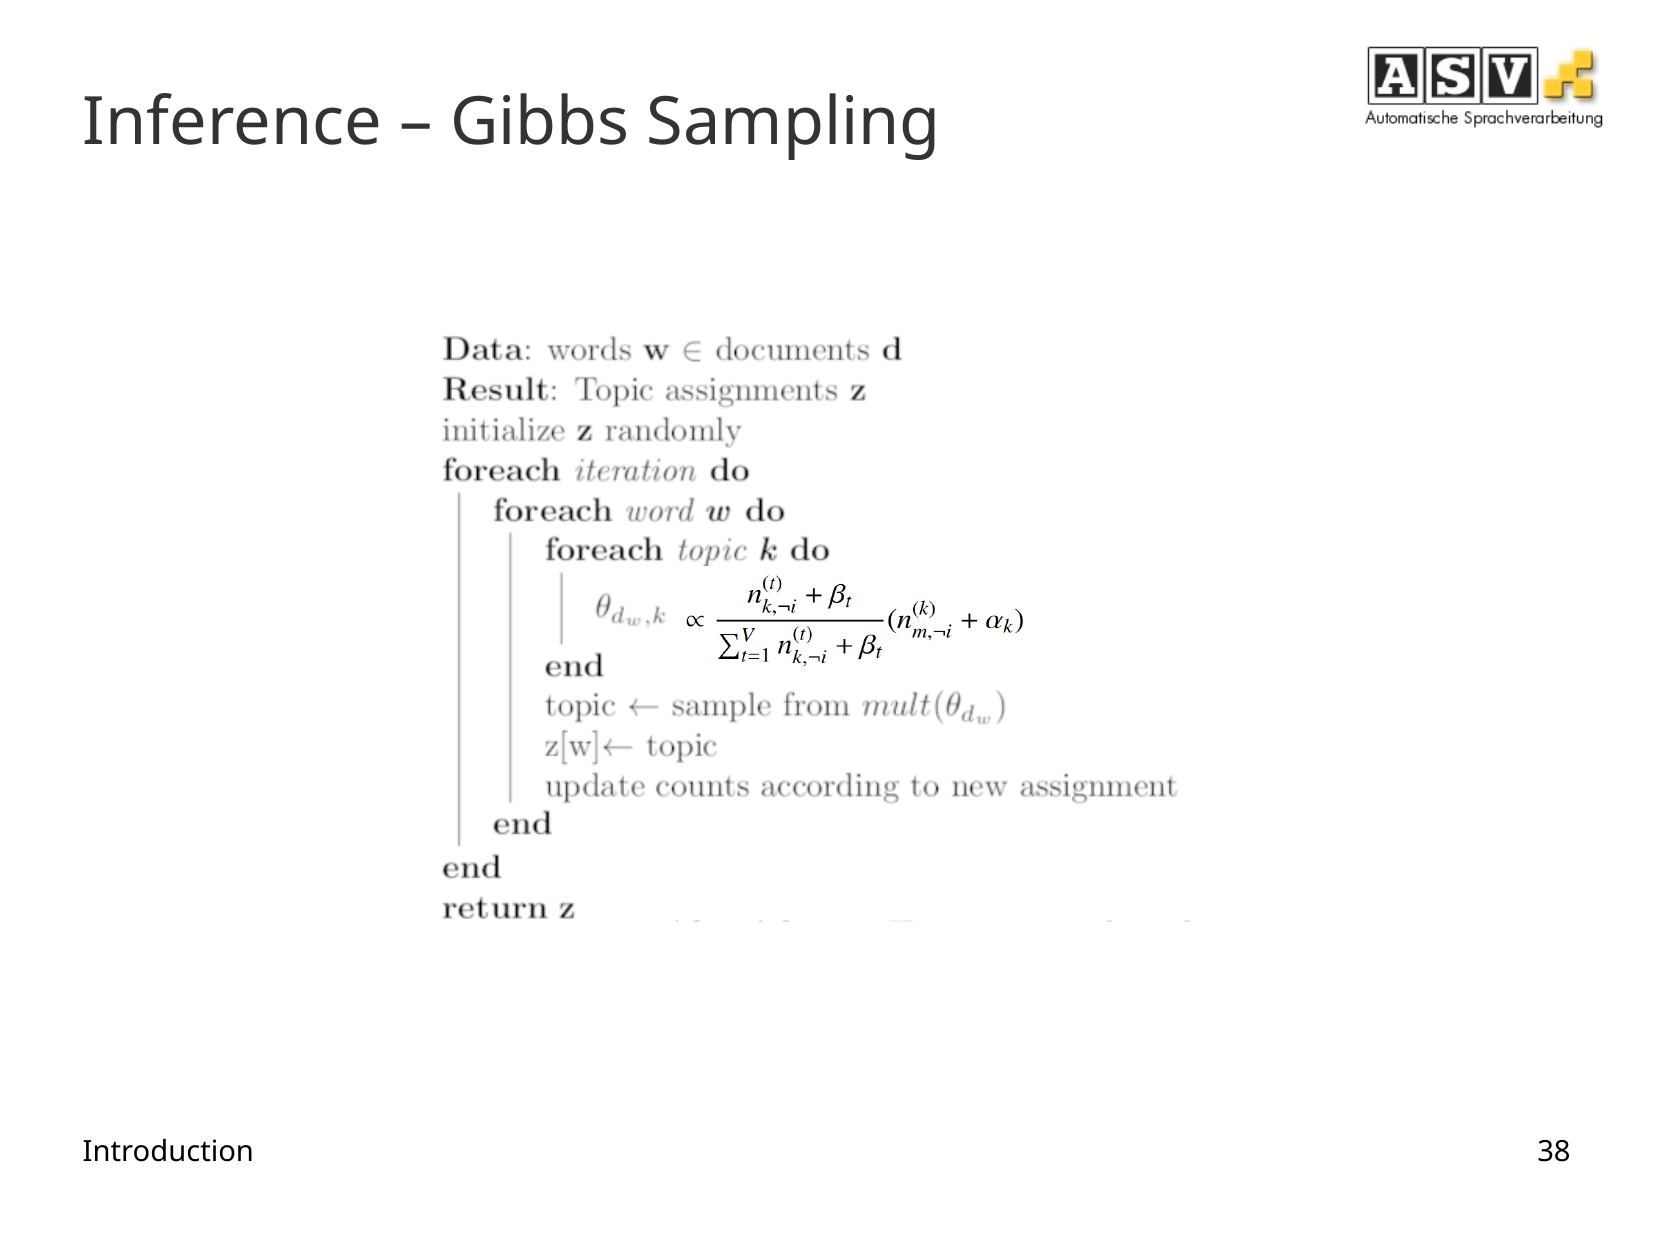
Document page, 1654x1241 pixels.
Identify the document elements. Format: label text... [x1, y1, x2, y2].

picture [1364, 43, 1605, 129]
title Inference – Gibbs Sampling [82, 49, 1347, 189]
picture [427, 321, 1193, 922]
